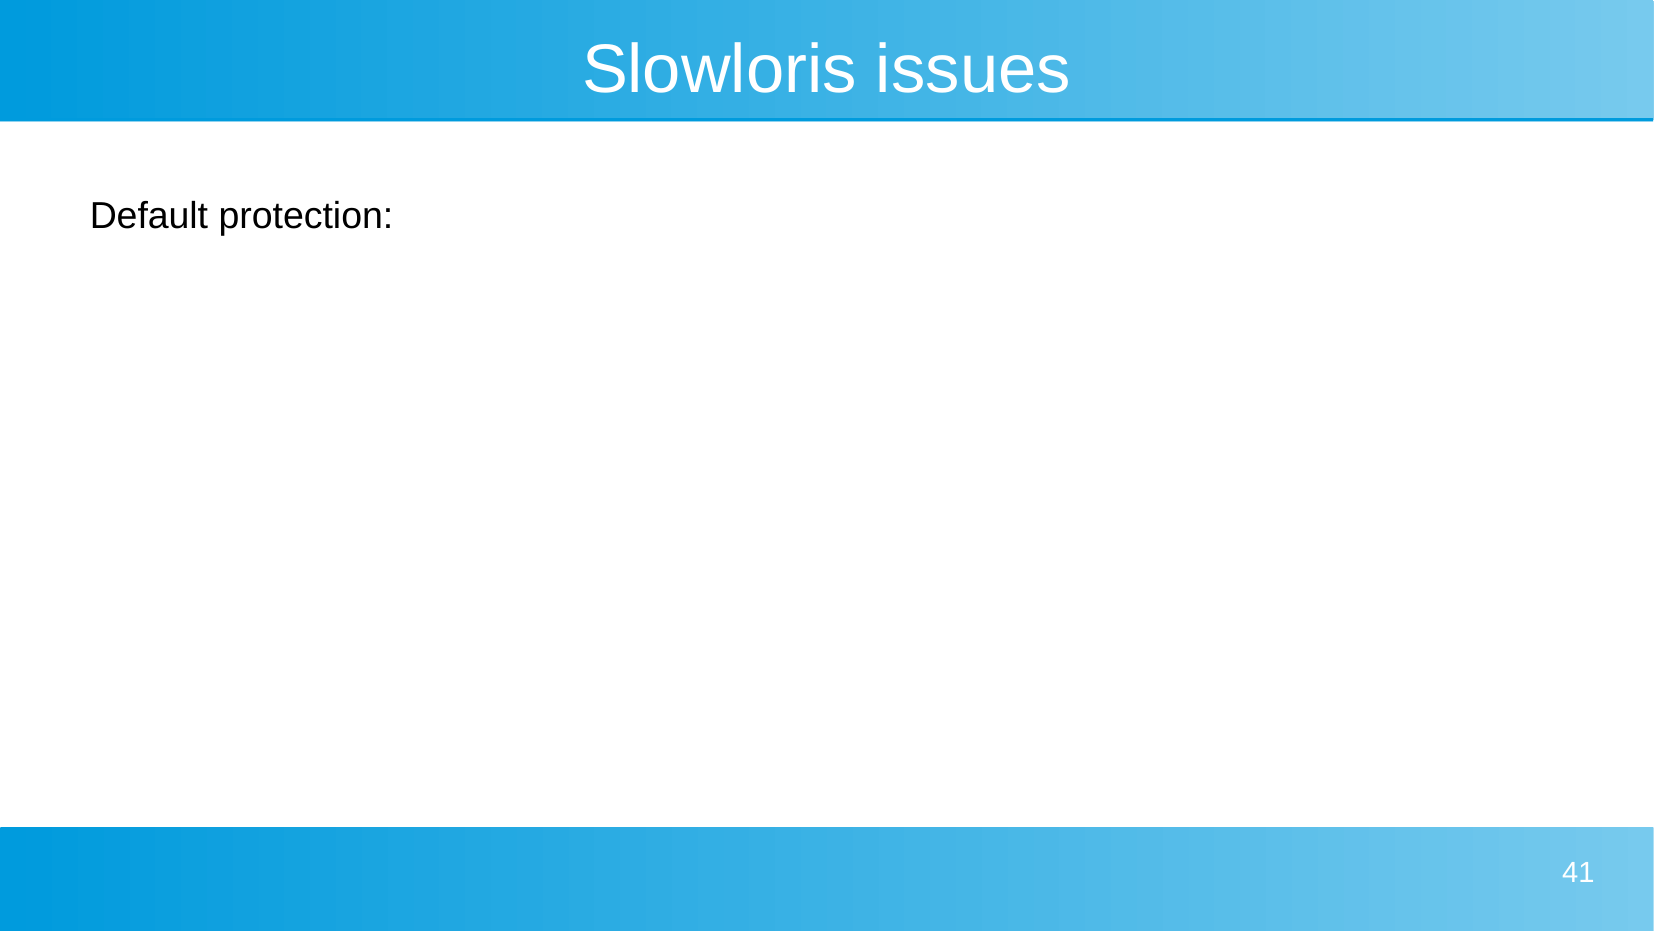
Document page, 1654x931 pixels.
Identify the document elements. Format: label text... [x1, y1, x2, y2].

text_box Default protection: [75, 187, 826, 245]
title Slowloris issues [59, 29, 1595, 108]
